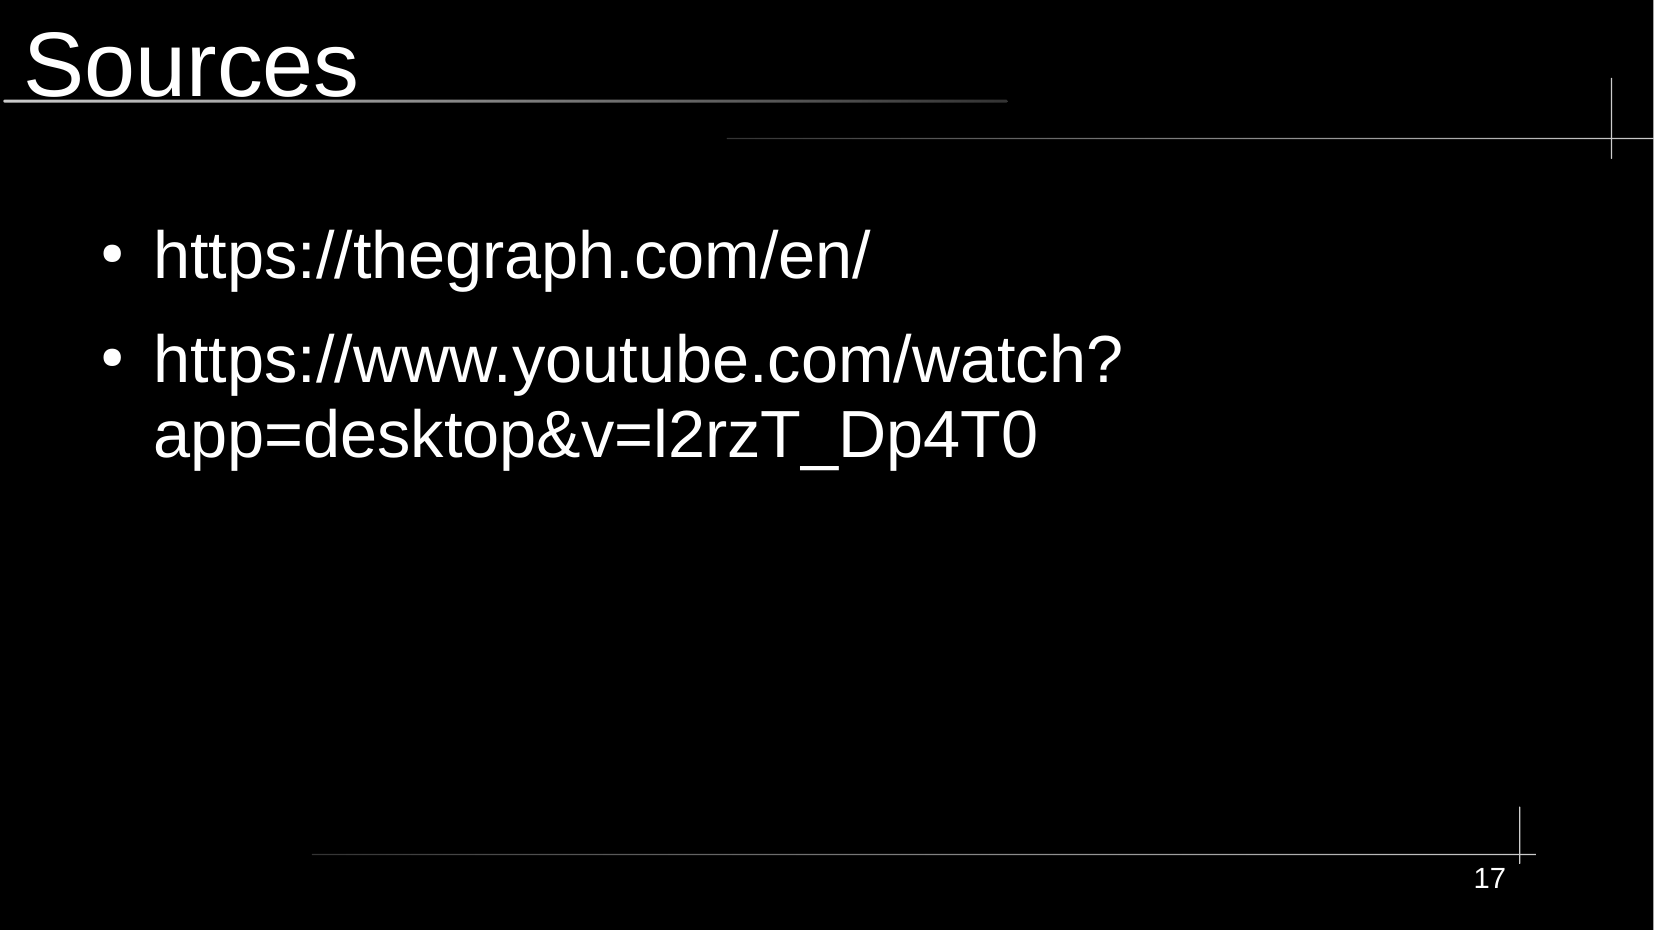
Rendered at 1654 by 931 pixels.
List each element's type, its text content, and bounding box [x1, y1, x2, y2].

list https://thegraph.com/en/ https://www.youtube.com/watch?app=desktop&v=l2rzT_Dp4T0 [82, 217, 1571, 758]
title Sources [23, 11, 1589, 119]
